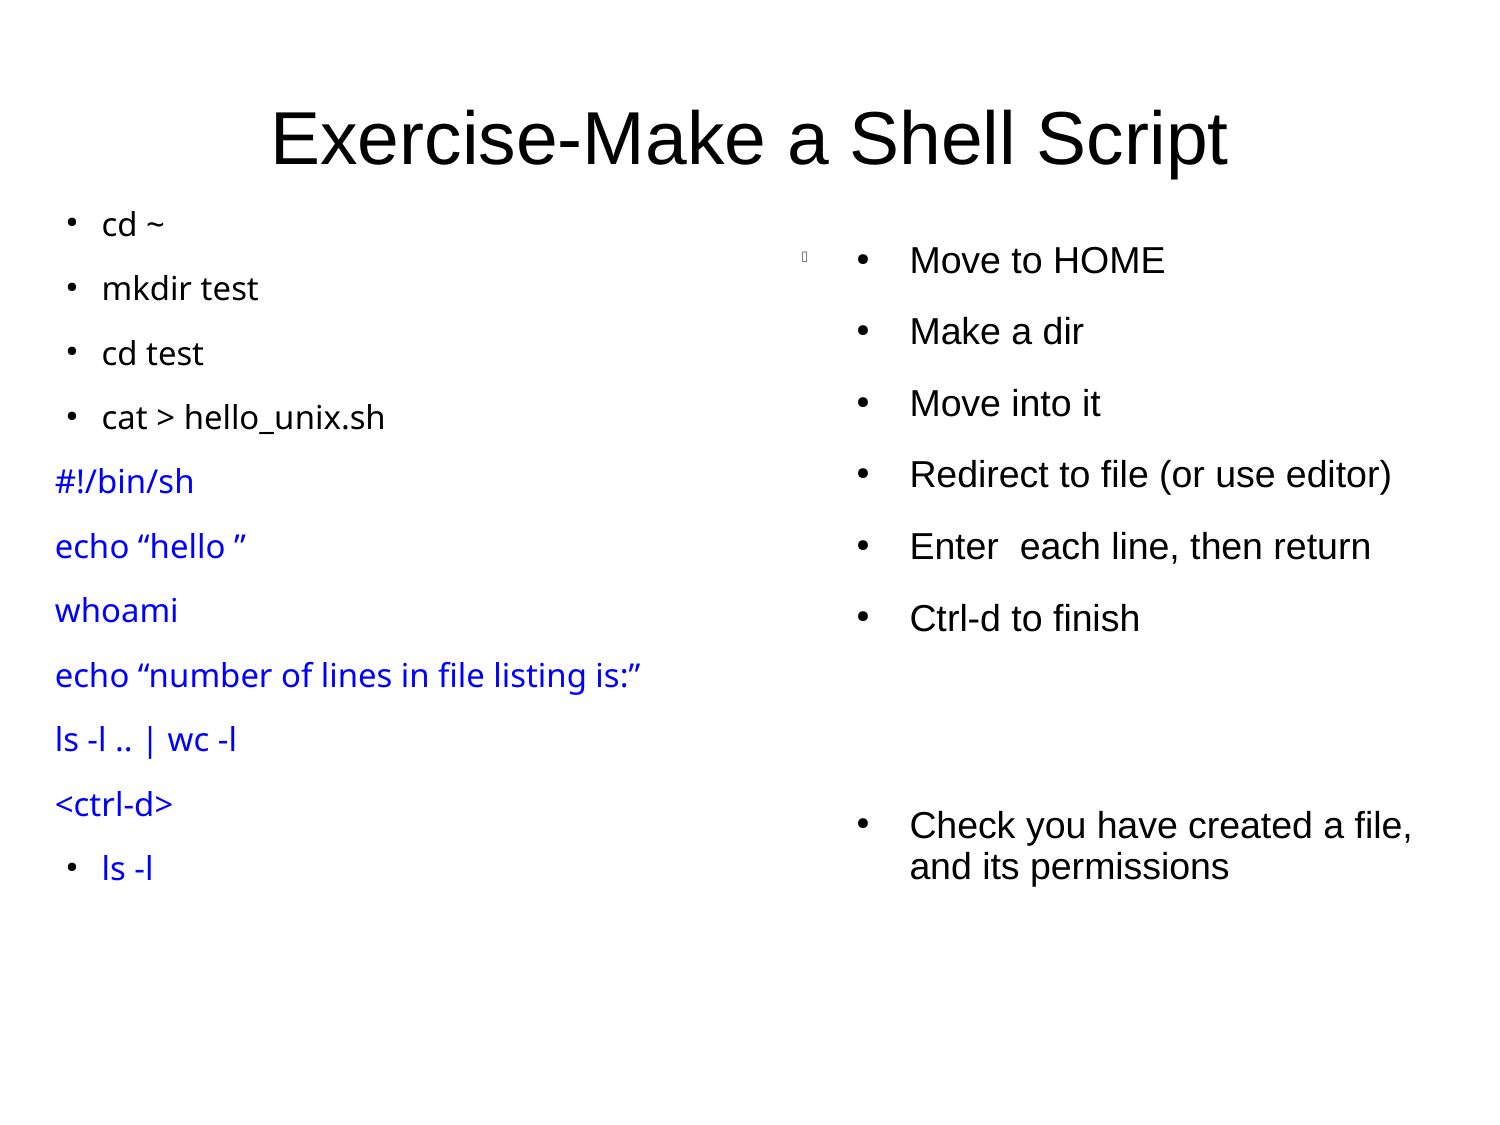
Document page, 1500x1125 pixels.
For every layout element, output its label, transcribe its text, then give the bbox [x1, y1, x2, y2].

title Exercise-Make a Shell Script [75, 44, 1425, 233]
list cd ~ mkdir test cd test cat > hello_unix.sh #!/bin/sh echo “hello ” whoami echo “number of lines in file listing is:” ls -l .. | wc -l <ctrl-d> ls -l [54, 200, 684, 892]
list Move to HOME Make a dir Move into it Redirect to file (or use editor) Enter each line, then return Ctrl-d to finish Check you have created a file, and its permissions [838, 239, 1455, 907]
